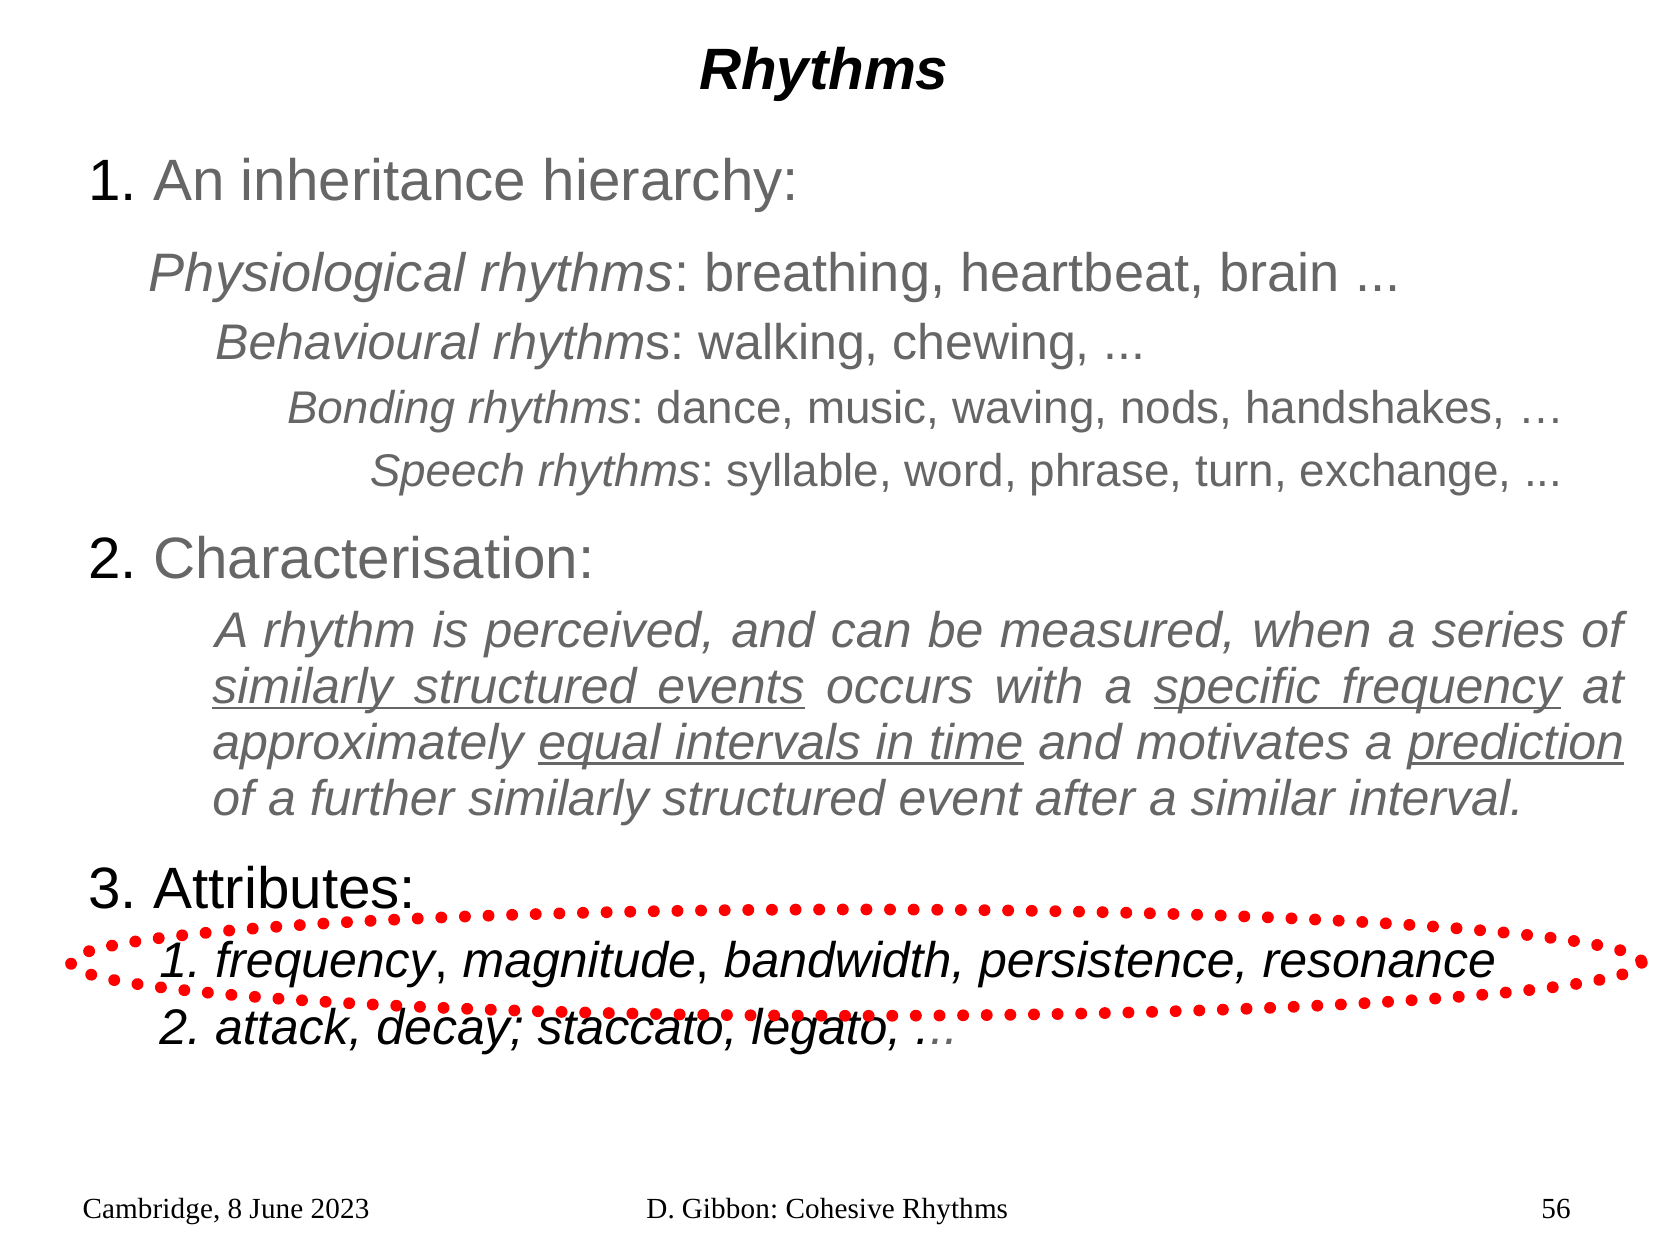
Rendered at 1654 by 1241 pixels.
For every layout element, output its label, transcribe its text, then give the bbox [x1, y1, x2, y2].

list An inheritance hierarchy: Physiological rhythms: breathing, heartbeat, brain ... Behavioural rhythms: walking, chewing, ... Bonding rhythms: dance, music, waving, nods, handshakes, … Speech rhythms: syllable, word, phrase, turn, exchange, ... Characterisation: A rhythm is perceived, and can be measured, when a series of similarly structured events occurs with a specific frequency at approximately equal intervals in time and motivates a prediction of a further similarly structured event after a similar interval. Attributes: frequency, magnitude, bandwidth, persistence, resonance attack, decay; staccato, legato, ... [70, 147, 1625, 1176]
title Rhythms [11, 19, 1636, 119]
